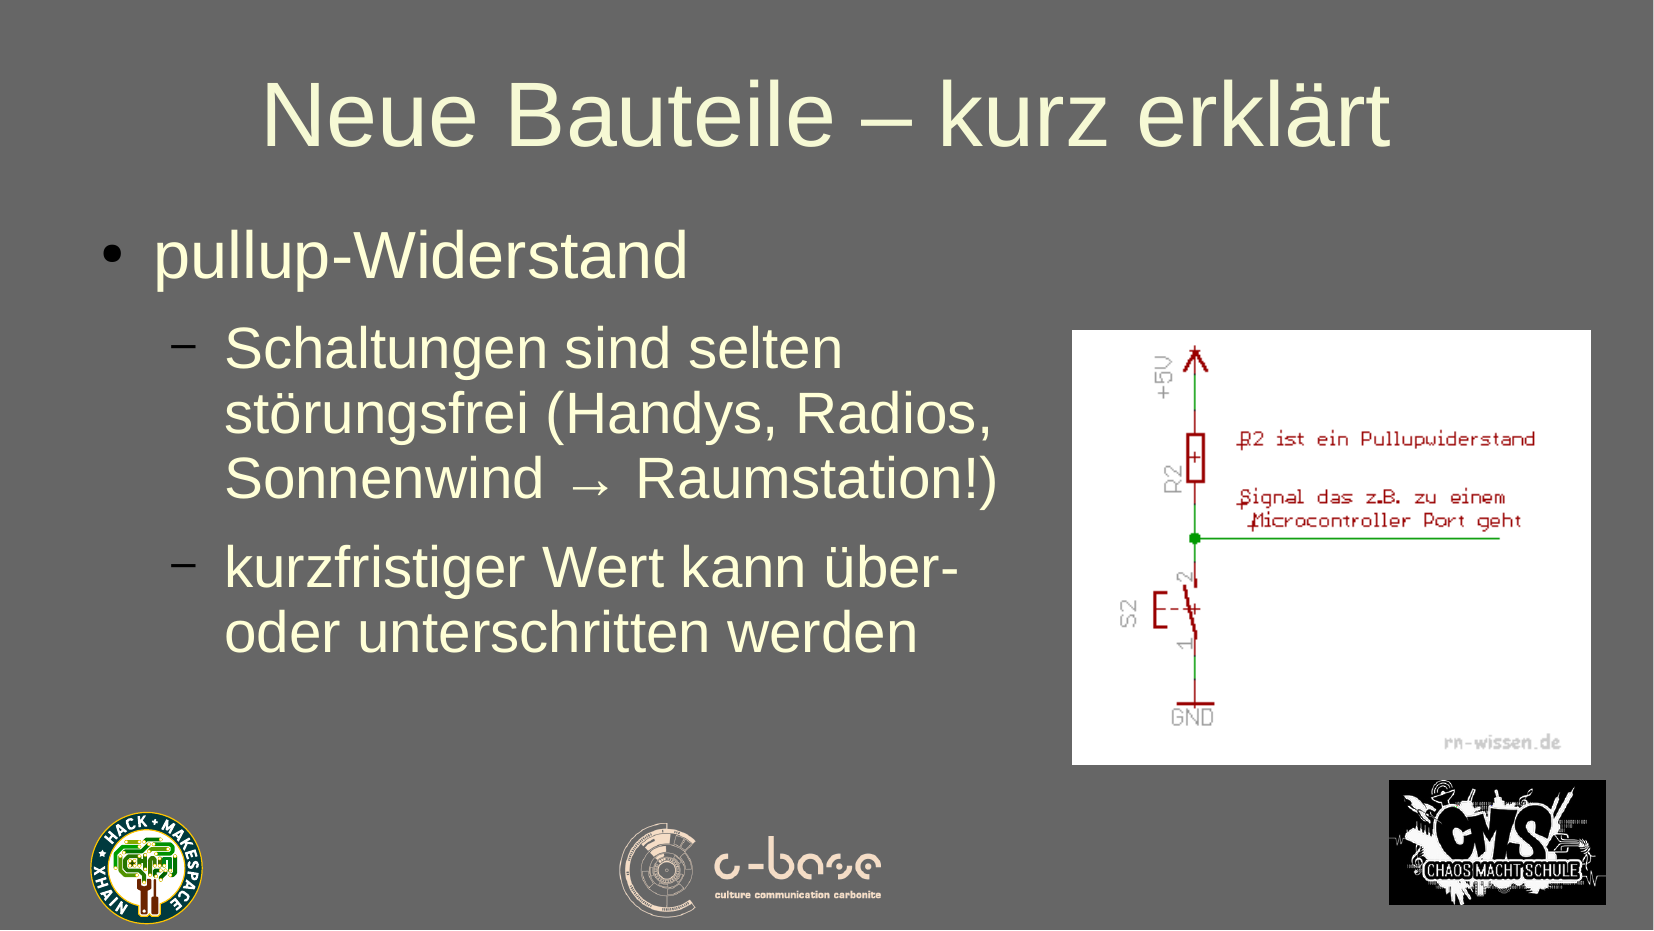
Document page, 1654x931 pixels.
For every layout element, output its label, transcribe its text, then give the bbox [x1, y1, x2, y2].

list pullup-Widerstand Schaltungen sind selten störungsfrei (Handys, Radios, Sonnenwind → Raumstation!) kurzfristiger Wert kann über- oder unterschritten werden [82, 217, 1571, 758]
picture [1072, 330, 1591, 766]
title Neue Bauteile – kurz erklärt [82, 37, 1571, 193]
picture [609, 809, 897, 931]
picture [1389, 780, 1606, 905]
